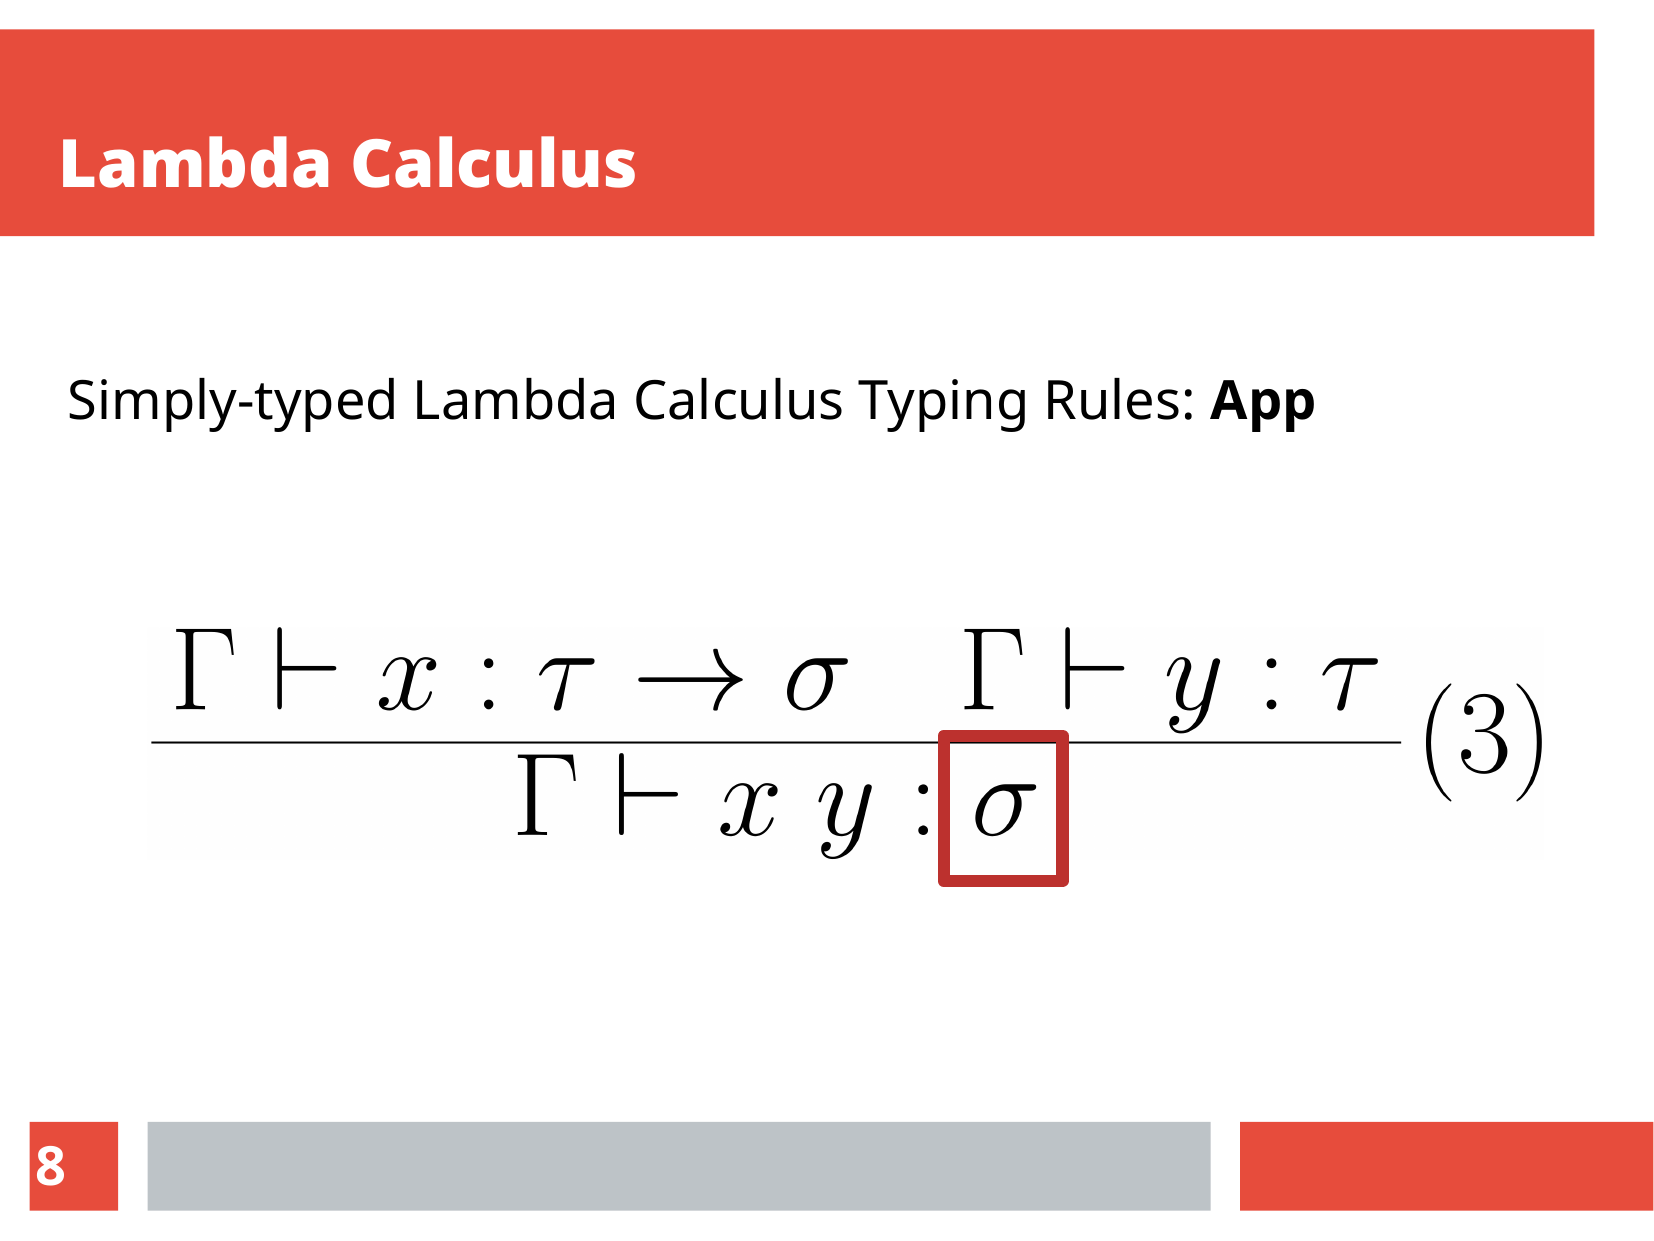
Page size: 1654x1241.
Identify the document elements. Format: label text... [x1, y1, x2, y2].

picture [147, 627, 1544, 860]
picture [950, 742, 1056, 860]
text_box Simply-typed Lambda Calculus Typing Rules: App [53, 354, 1588, 433]
text_box 8 [20, 1119, 254, 1210]
title Lambda Calculus [59, 58, 1595, 207]
